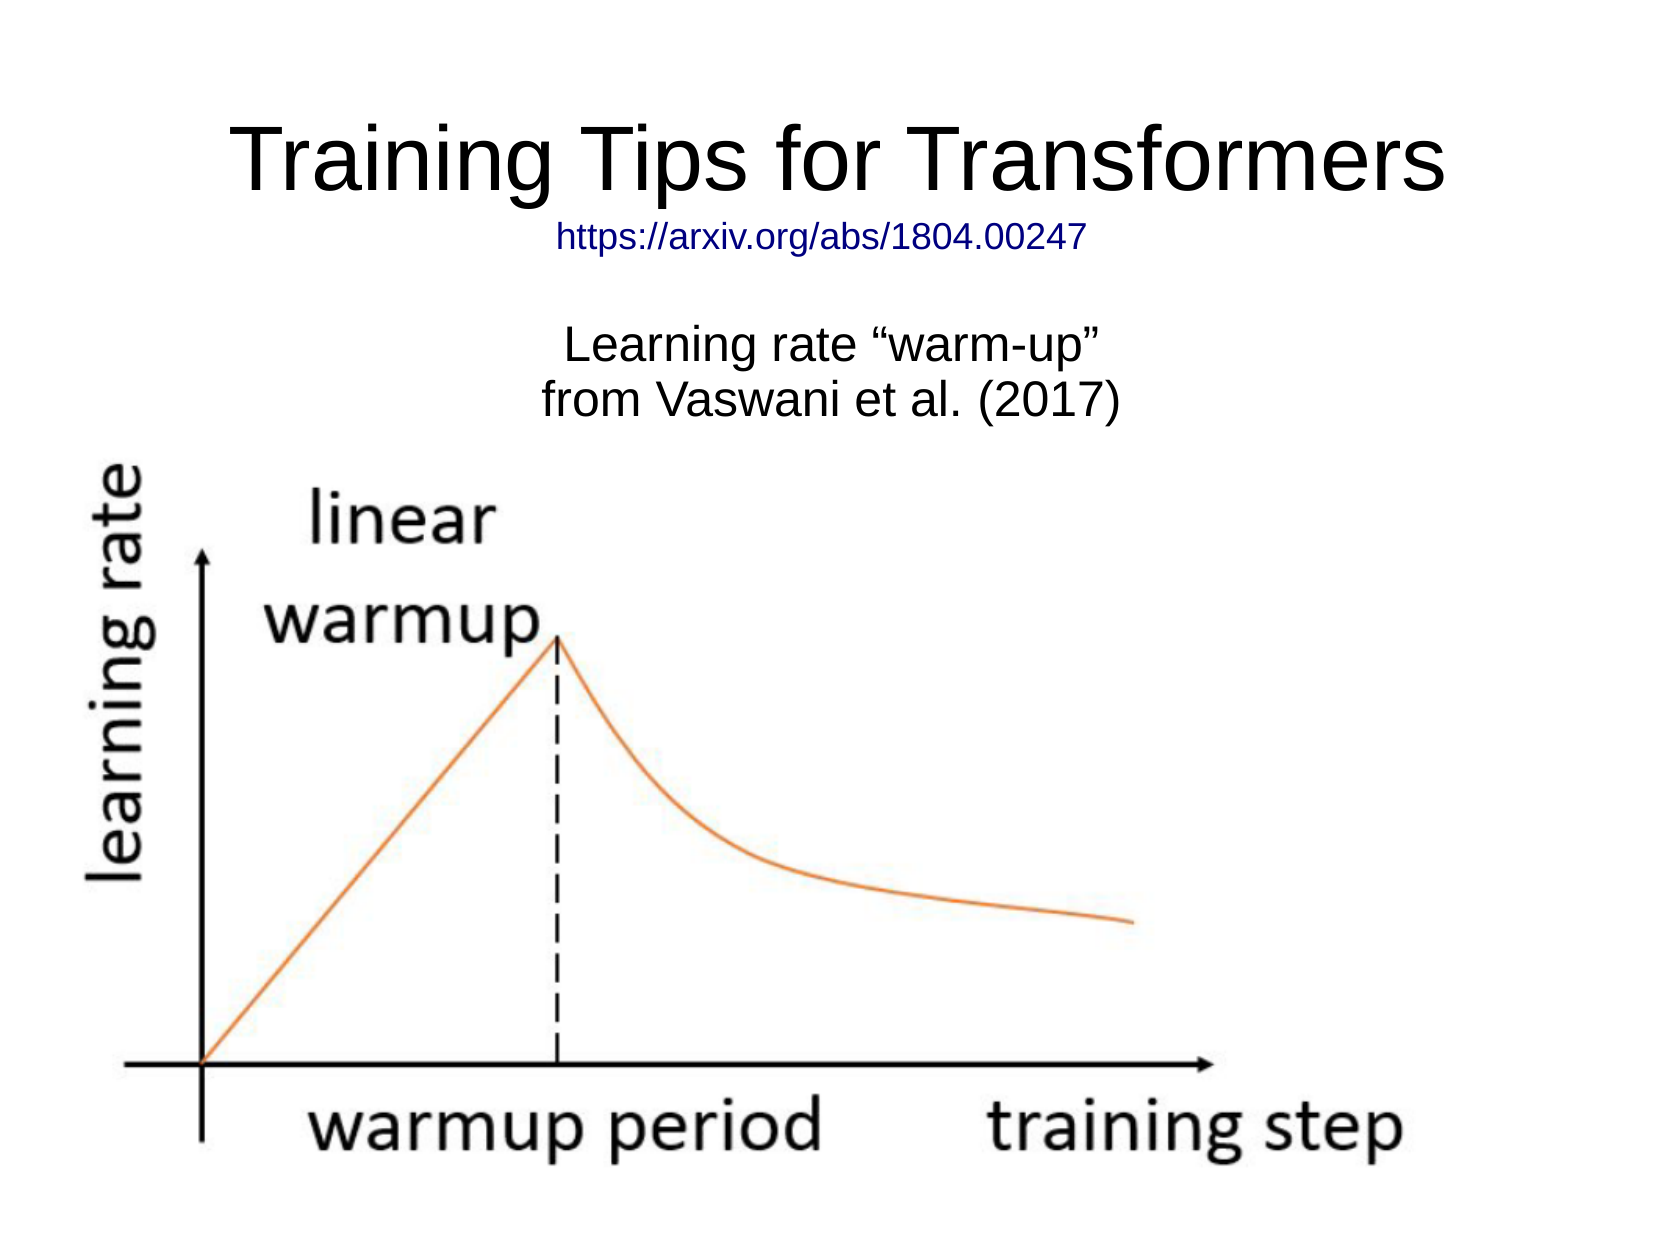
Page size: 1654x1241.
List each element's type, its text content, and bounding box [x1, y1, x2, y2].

picture [33, 430, 1611, 1188]
title Training Tips for Transformers [94, 55, 1583, 263]
text_box Learning rate “warm-up” from Vaswani et al. (2017) [378, 308, 1285, 430]
text_box https://arxiv.org/abs/1804.00247 [541, 207, 1103, 265]
